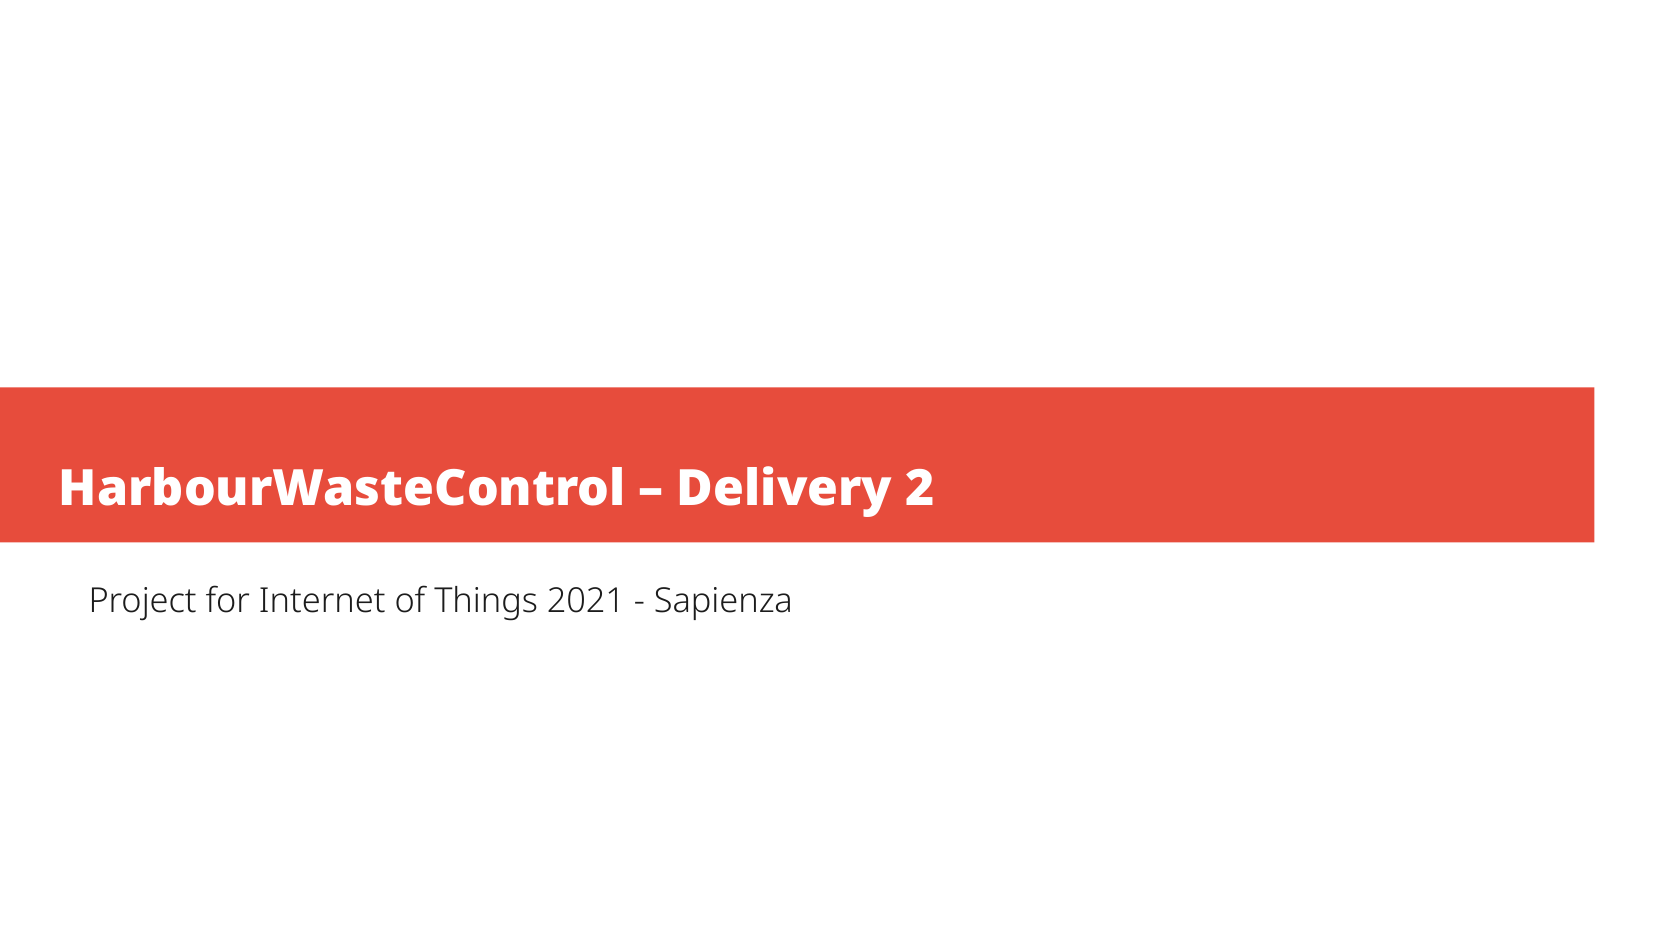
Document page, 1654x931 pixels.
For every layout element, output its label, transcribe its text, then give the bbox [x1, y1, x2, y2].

title HarbourWasteControl – Delivery 2 [59, 409, 1595, 521]
subtitle Project for Internet of Things 2021 - Sapienza [88, 575, 1595, 886]
